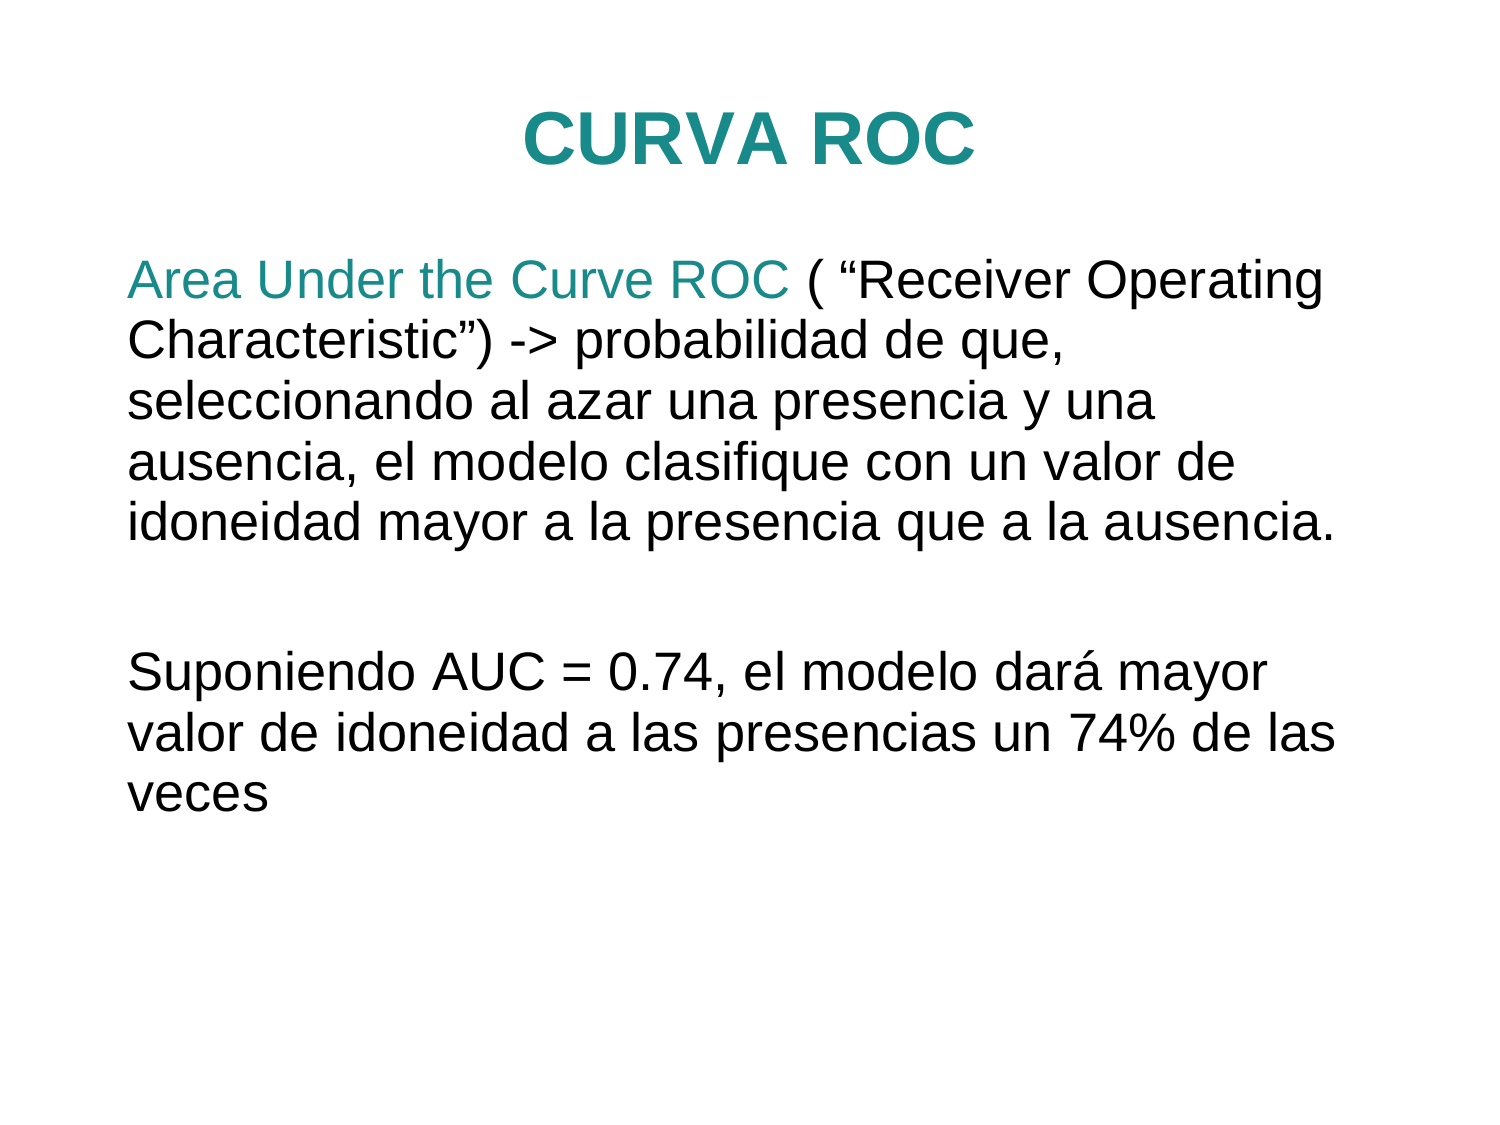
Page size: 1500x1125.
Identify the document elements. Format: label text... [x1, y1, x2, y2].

list Area Under the Curve ROC ( “Receiver Operating Characteristic”) -> probabilidad de que, seleccionando al azar una presencia y una ausencia, el modelo clasifique con un valor de idoneidad mayor a la presencia que a la ausencia. Suponiendo AUC = 0.74, el modelo dará mayor valor de idoneidad a las presencias un 74% de las veces [112, 241, 1388, 955]
title CURVA ROC [112, 68, 1388, 209]
